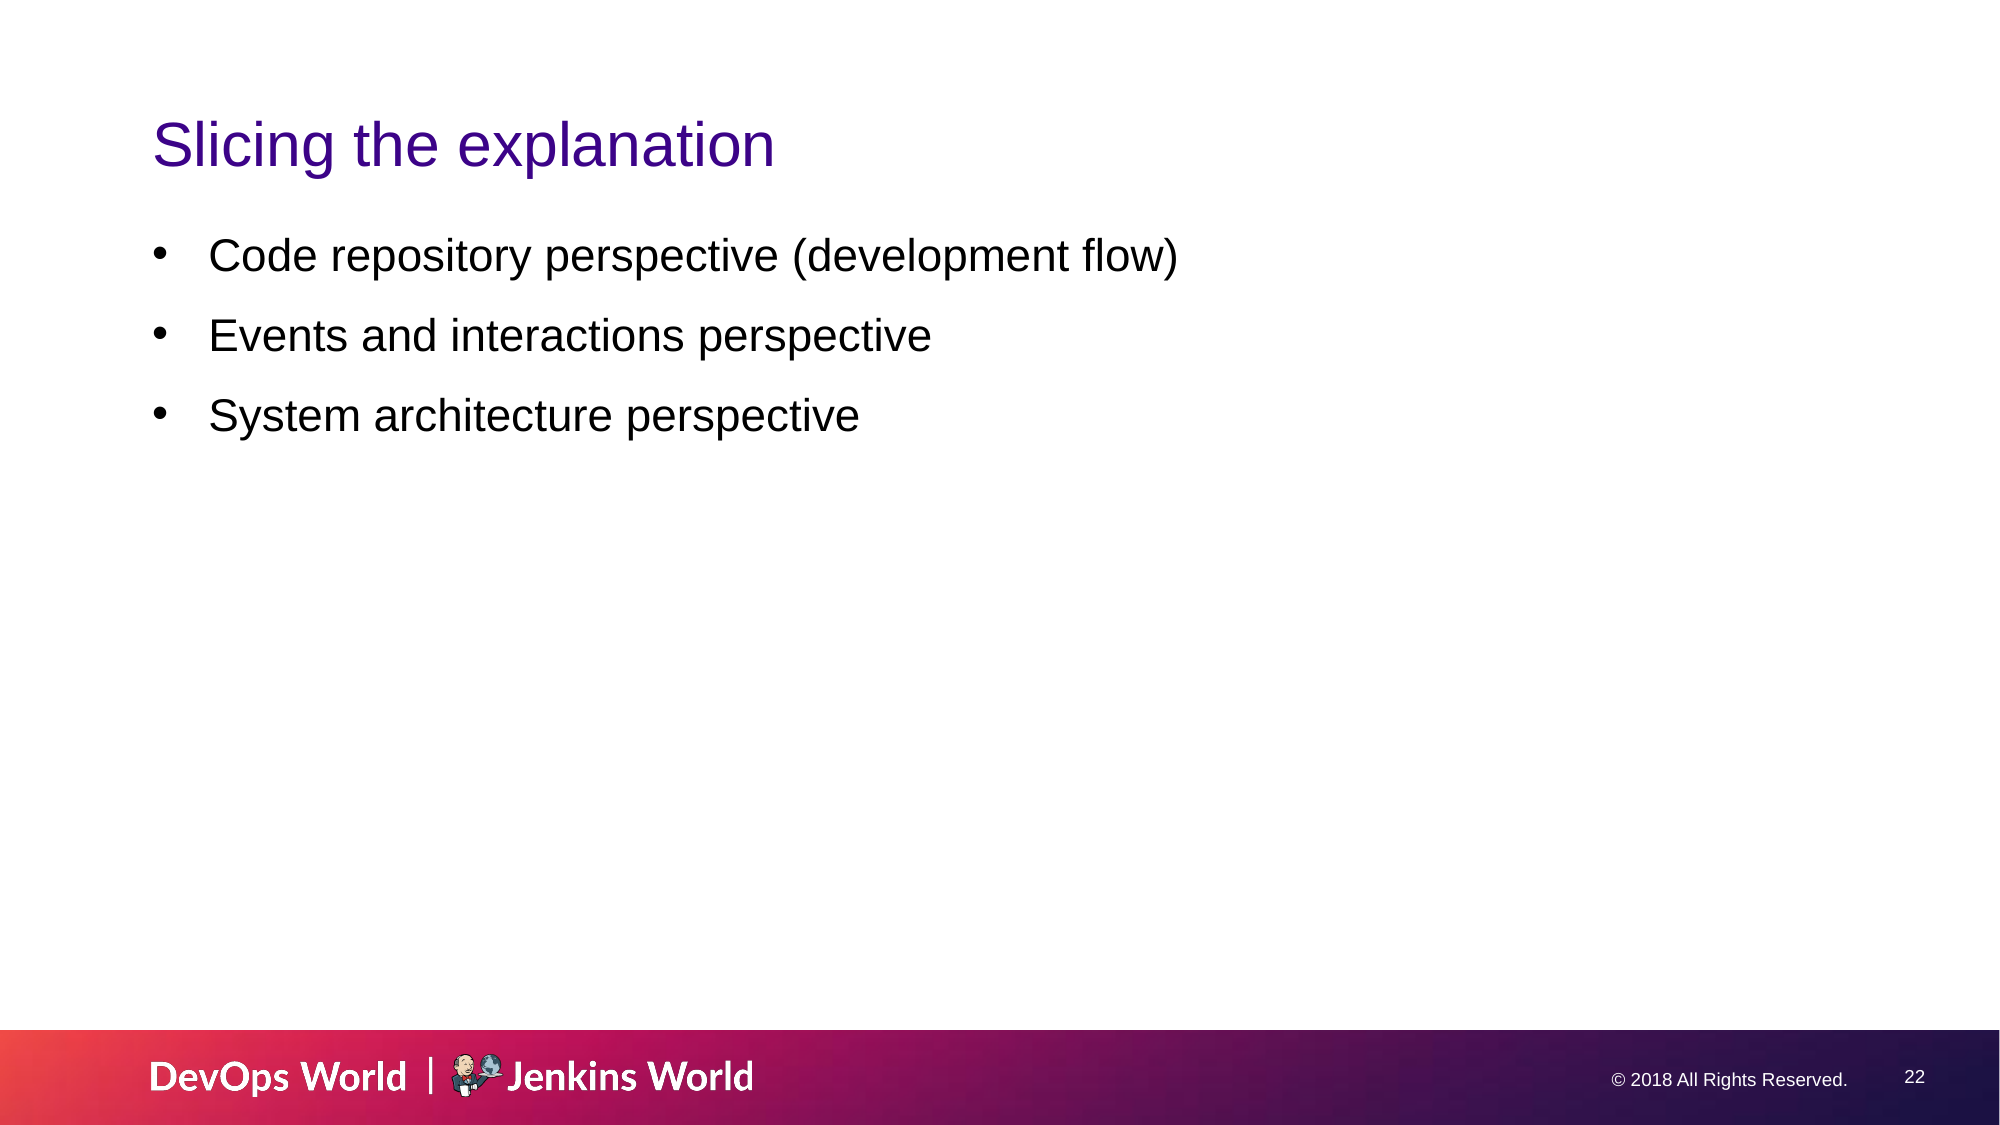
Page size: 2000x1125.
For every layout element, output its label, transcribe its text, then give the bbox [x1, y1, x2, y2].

title Slicing the explanation [152, 60, 1848, 180]
picture [0, 1030, 2000, 1125]
list Code repository perspective (development flow) Events and interactions perspective System architecture perspective [152, 225, 1848, 975]
